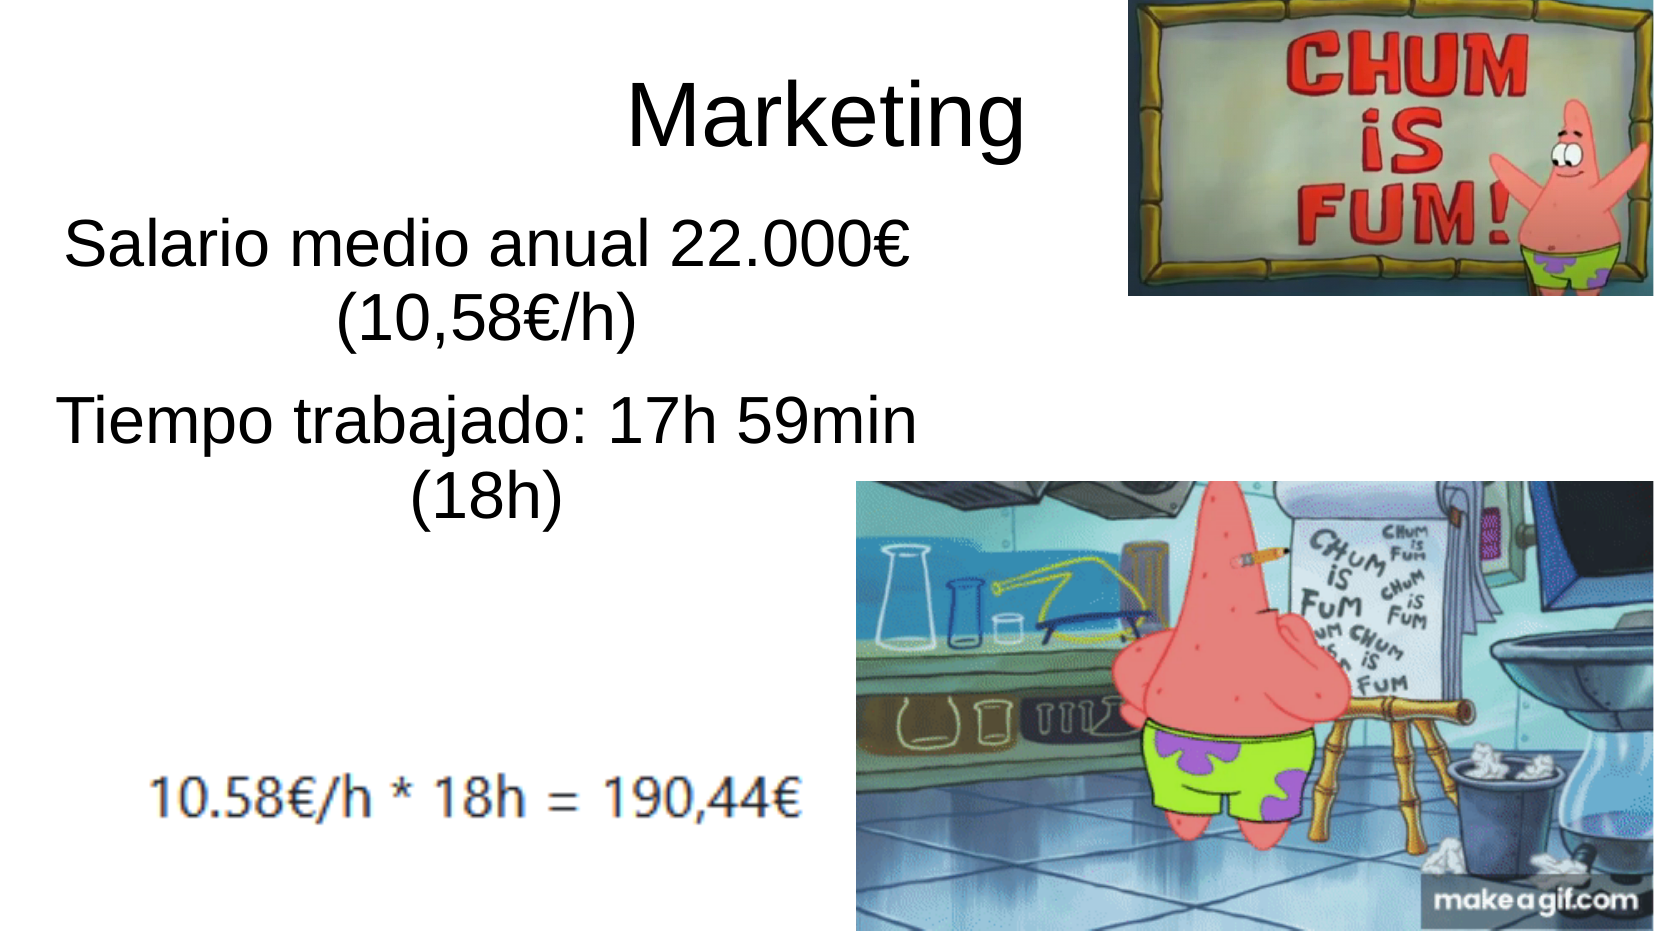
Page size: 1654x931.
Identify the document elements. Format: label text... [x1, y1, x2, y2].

picture [118, 481, 1654, 931]
title Marketing [82, 37, 1128, 193]
text_box Tiempo trabajado: 17h 59min (18h) [29, 354, 945, 561]
text_box Salario medio anual 22.000€ (10,58€/h) [29, 177, 945, 354]
picture [1128, 0, 1654, 296]
